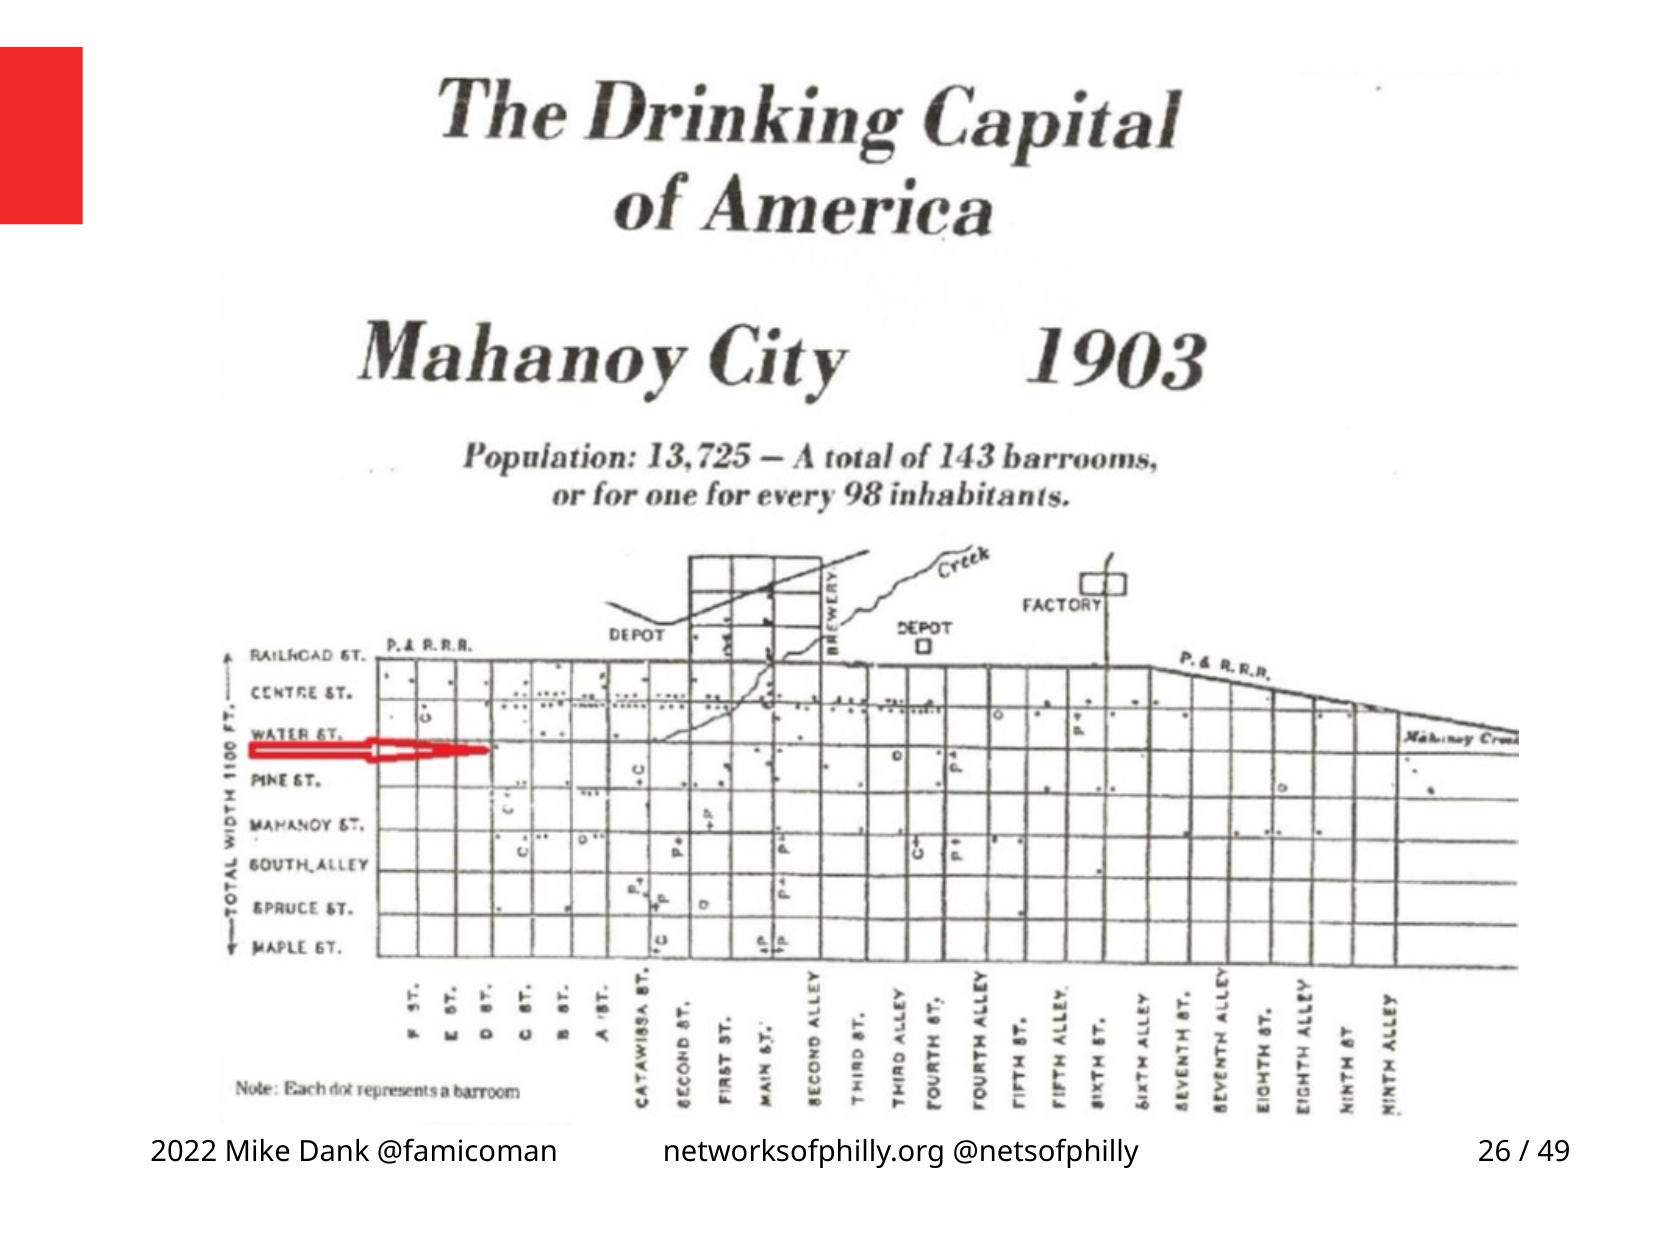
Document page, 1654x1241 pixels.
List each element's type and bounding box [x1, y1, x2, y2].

picture [195, 54, 1519, 1126]
